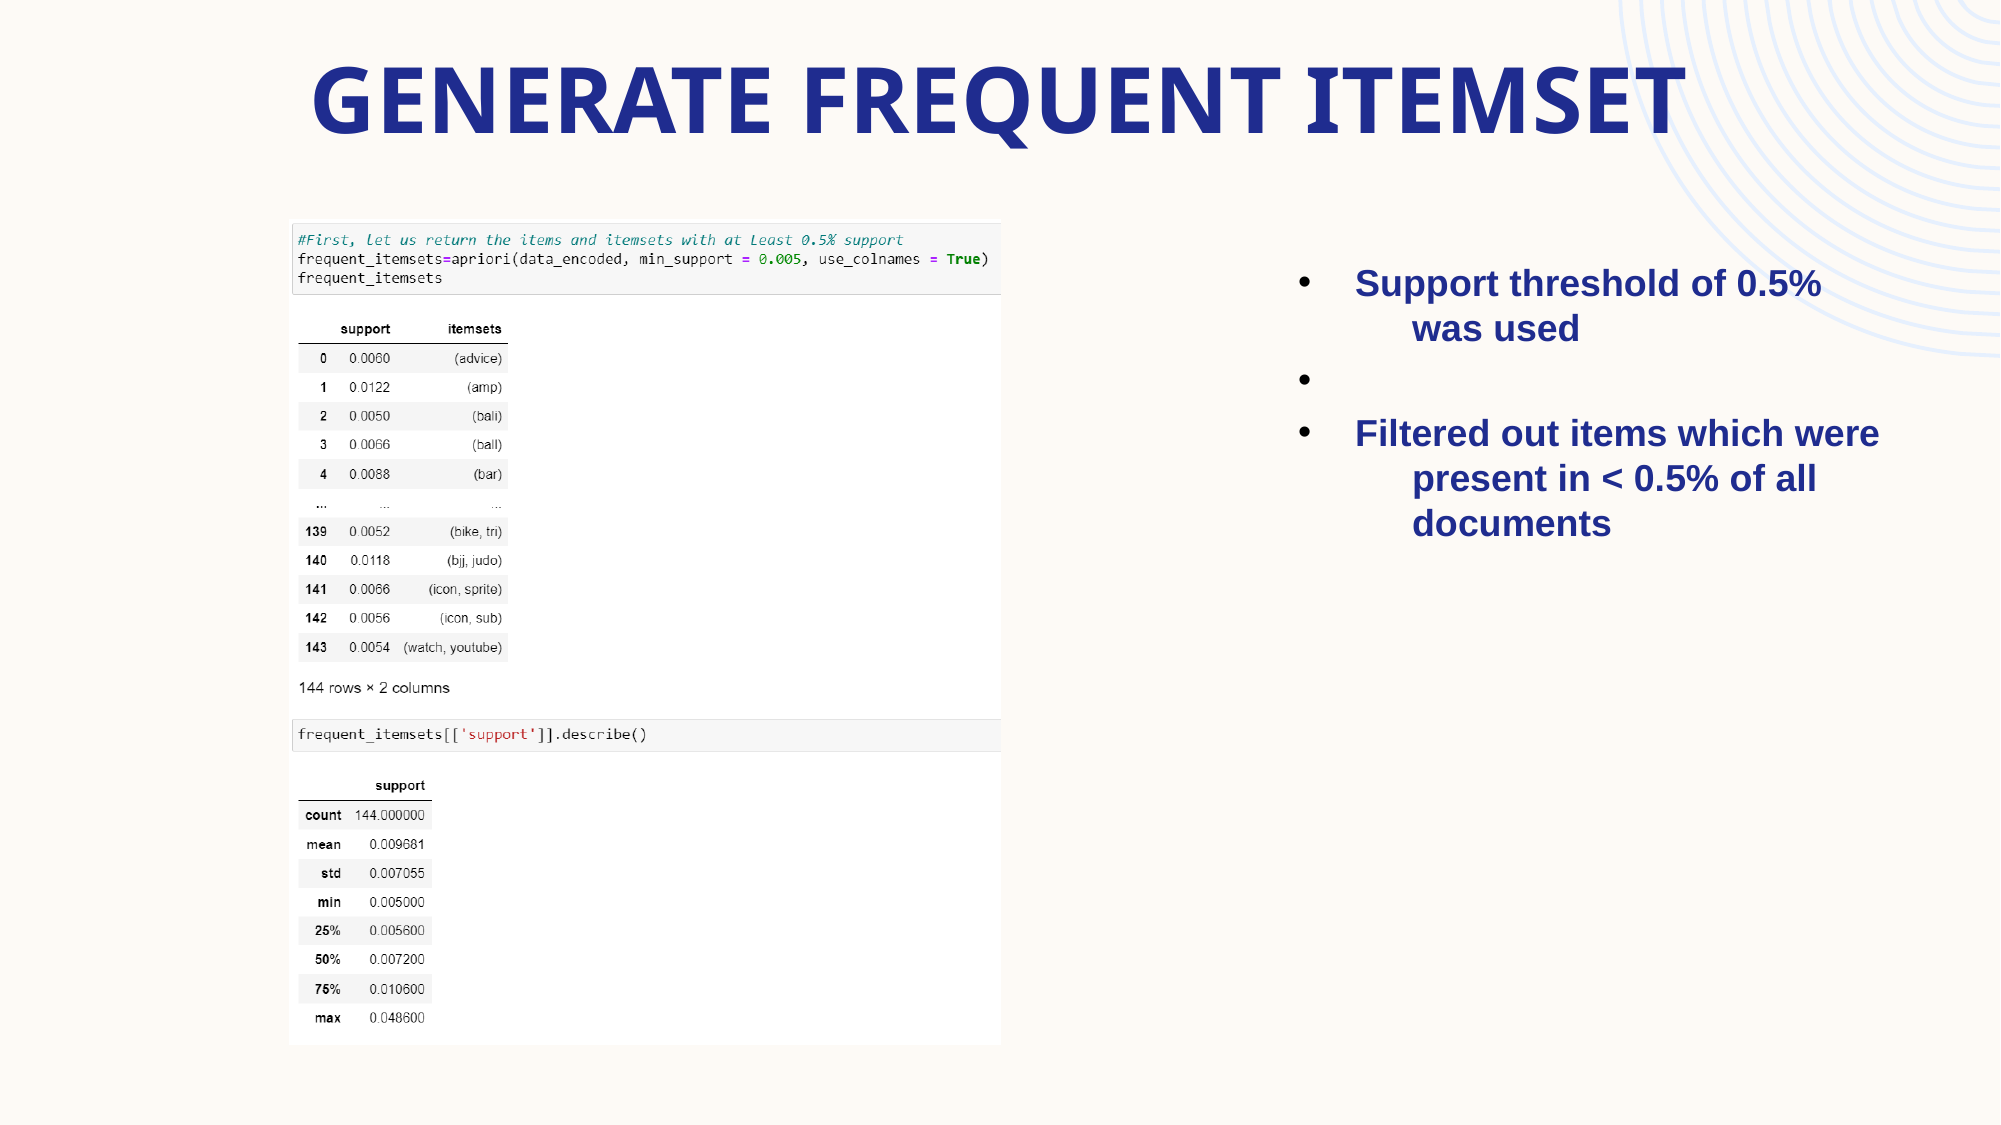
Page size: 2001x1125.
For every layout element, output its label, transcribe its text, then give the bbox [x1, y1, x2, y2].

picture [289, 219, 1001, 1045]
title Generate frequent itemset [123, 34, 1875, 161]
list Support threshold of 0.5% was used Filtered out items which were present in < 0.5% of all documents [1283, 251, 1898, 1013]
